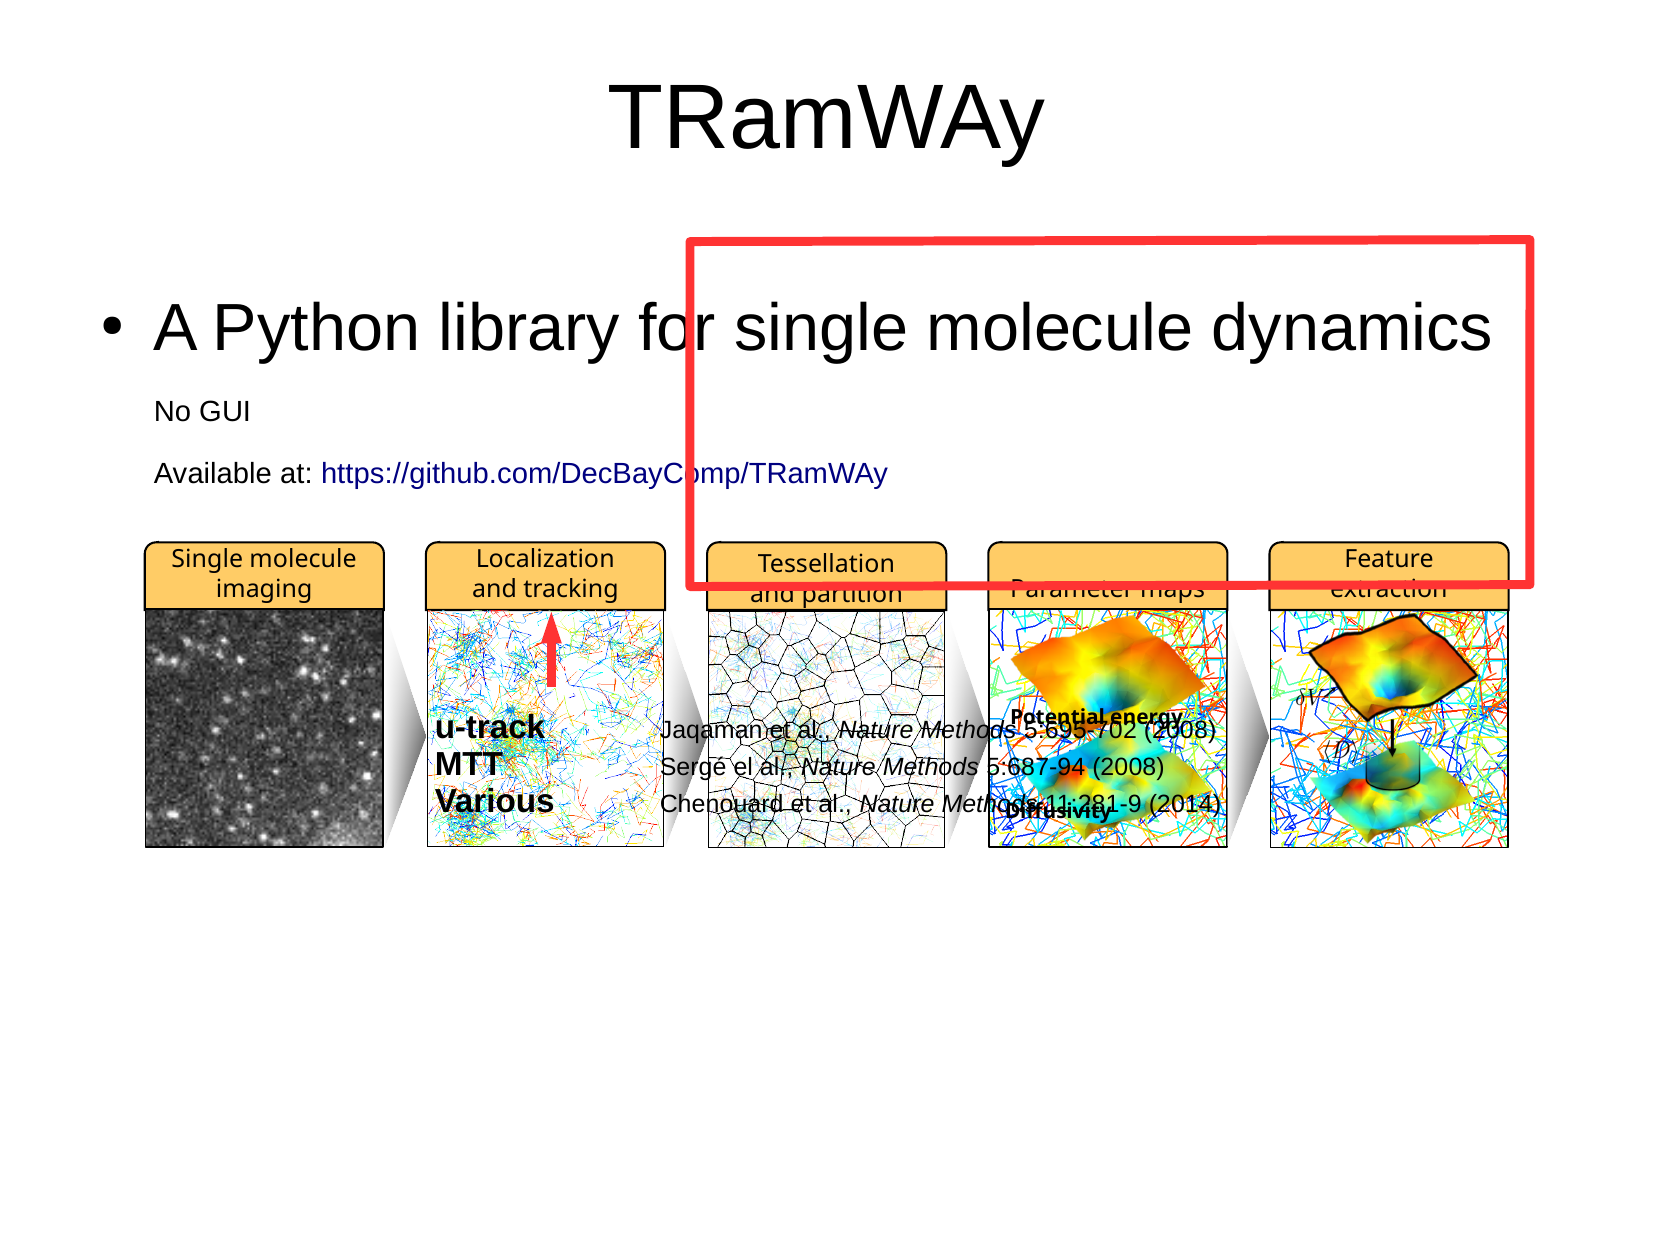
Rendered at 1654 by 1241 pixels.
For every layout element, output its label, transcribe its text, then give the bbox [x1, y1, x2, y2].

text_box u-track Jaqaman et al., Nature Methods 5:695-702 (2008) MTT Sergé el al., Nature Methods 5:687-94 (2008) Various Chenouard et al., Nature Methods 11:281-9 (2014) [420, 701, 1246, 828]
list A Python library for single molecule dynamics No GUI Available at: https://github.com/DecBayComp/TRamWAy [82, 290, 1571, 1111]
title TRamWAy [82, 22, 1571, 212]
list A Python library for single molecule dynamics No GUI Available at: https://github.com/DecBayComp/TRamWAy [695, 290, 1525, 582]
